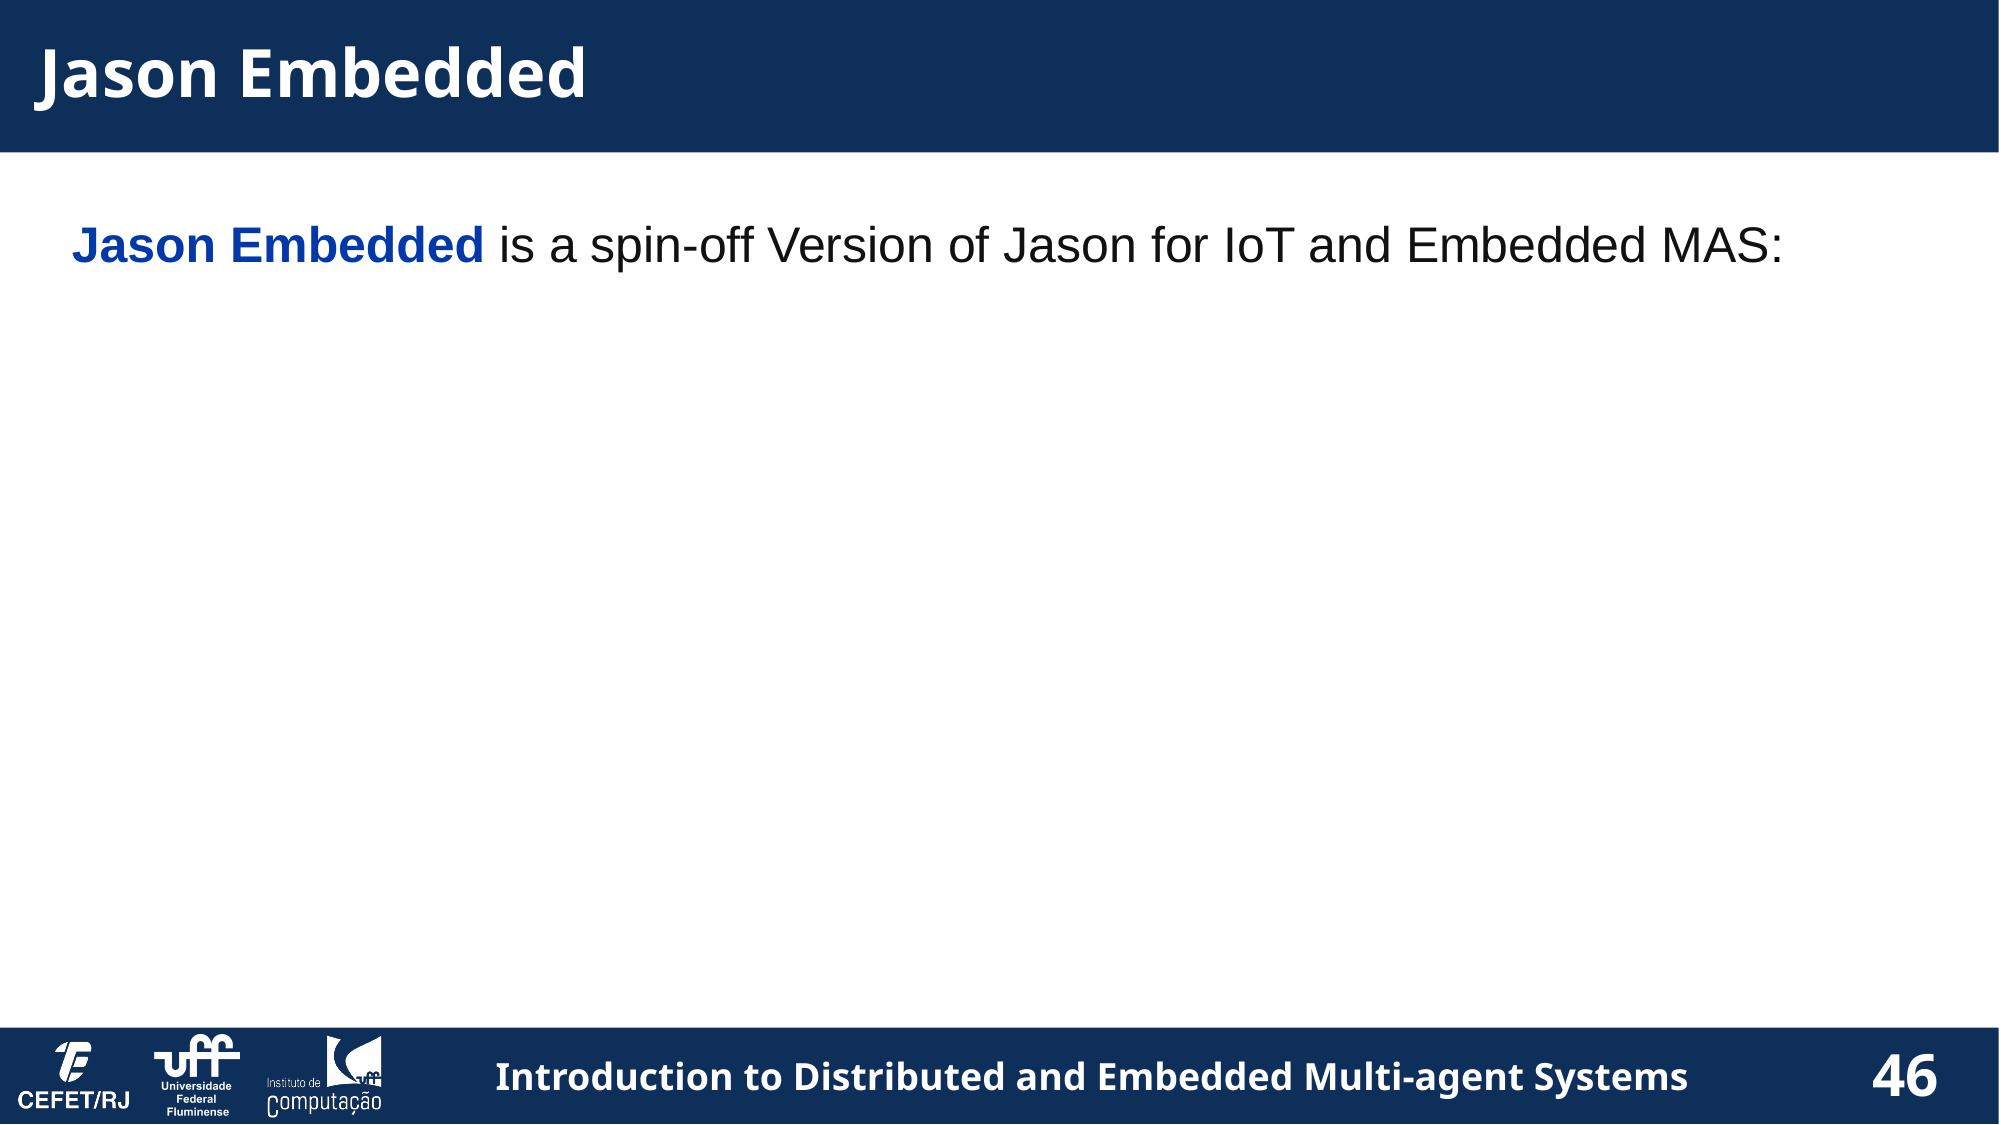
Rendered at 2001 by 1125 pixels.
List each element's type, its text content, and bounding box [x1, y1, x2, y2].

picture [153, 1033, 241, 1121]
picture [18, 1021, 129, 1125]
text_box Jason Embedded [25, 23, 1999, 119]
picture [265, 1033, 383, 1118]
text_box Jason Embedded is a spin-off Version of Jason for IoT and Embedded MAS: [57, 188, 1967, 1016]
